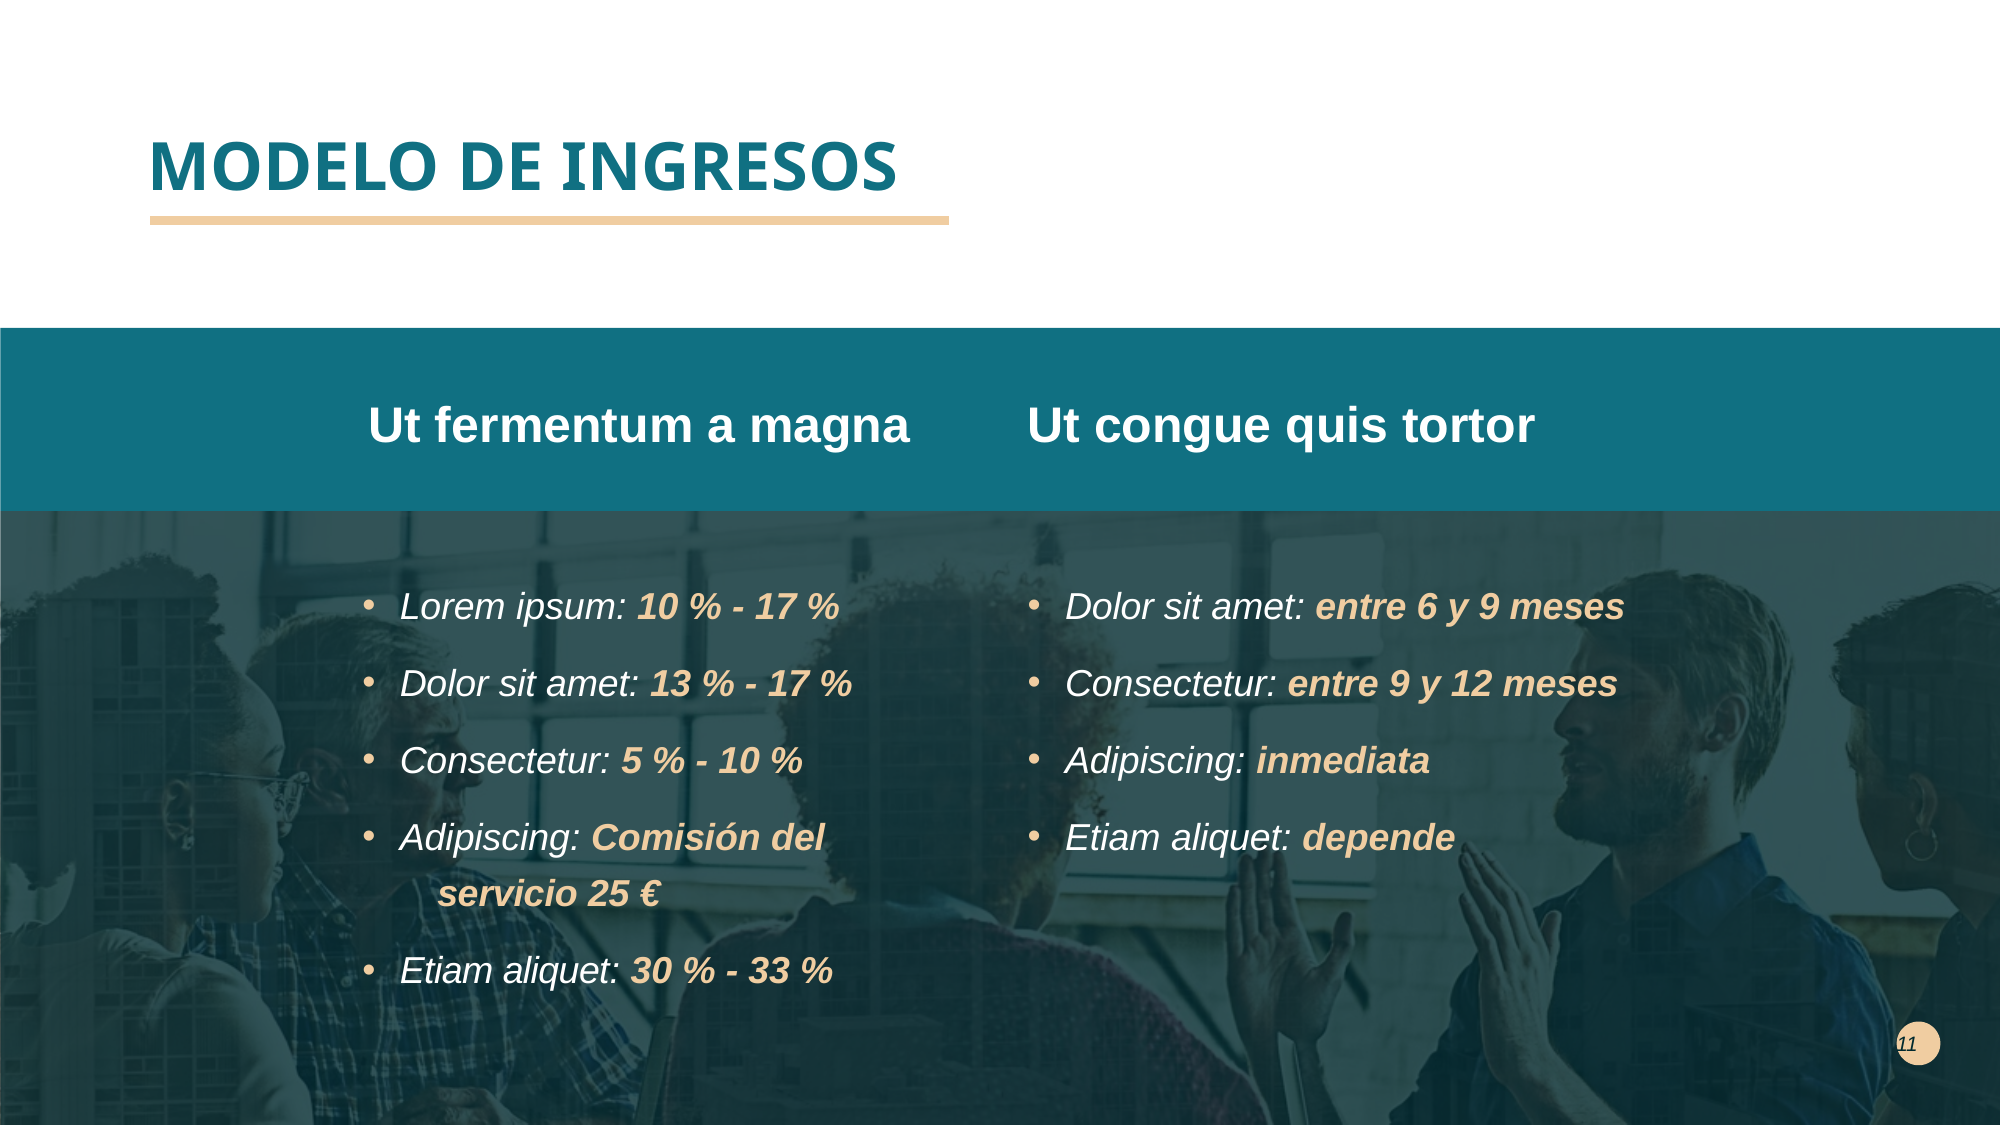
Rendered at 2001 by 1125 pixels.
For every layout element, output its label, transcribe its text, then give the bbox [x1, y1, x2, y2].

text_box 6 [1881, 1012, 1940, 1073]
text_box [0, 511, 2000, 1125]
list Lorem ipsum: 10 % - 17 % Dolor sit amet: 13 % - 17 % Consectetur: 5 % - 10 % Adipiscing: Comisión del servicio 25 € Etiam aliquet: 30 % - 33 % [347, 563, 1012, 1016]
list Dolor sit amet: entre 6 y 9 meses Consectetur: entre 9 y 12 meses Adipiscing: inmediata Etiam aliquet: depende [1012, 563, 1863, 1016]
list Ut congue quis tortor [1012, 325, 1863, 461]
title MODELO DE INGRESOS [132, 59, 1858, 278]
list Ut fermentum a magna [353, 325, 975, 461]
